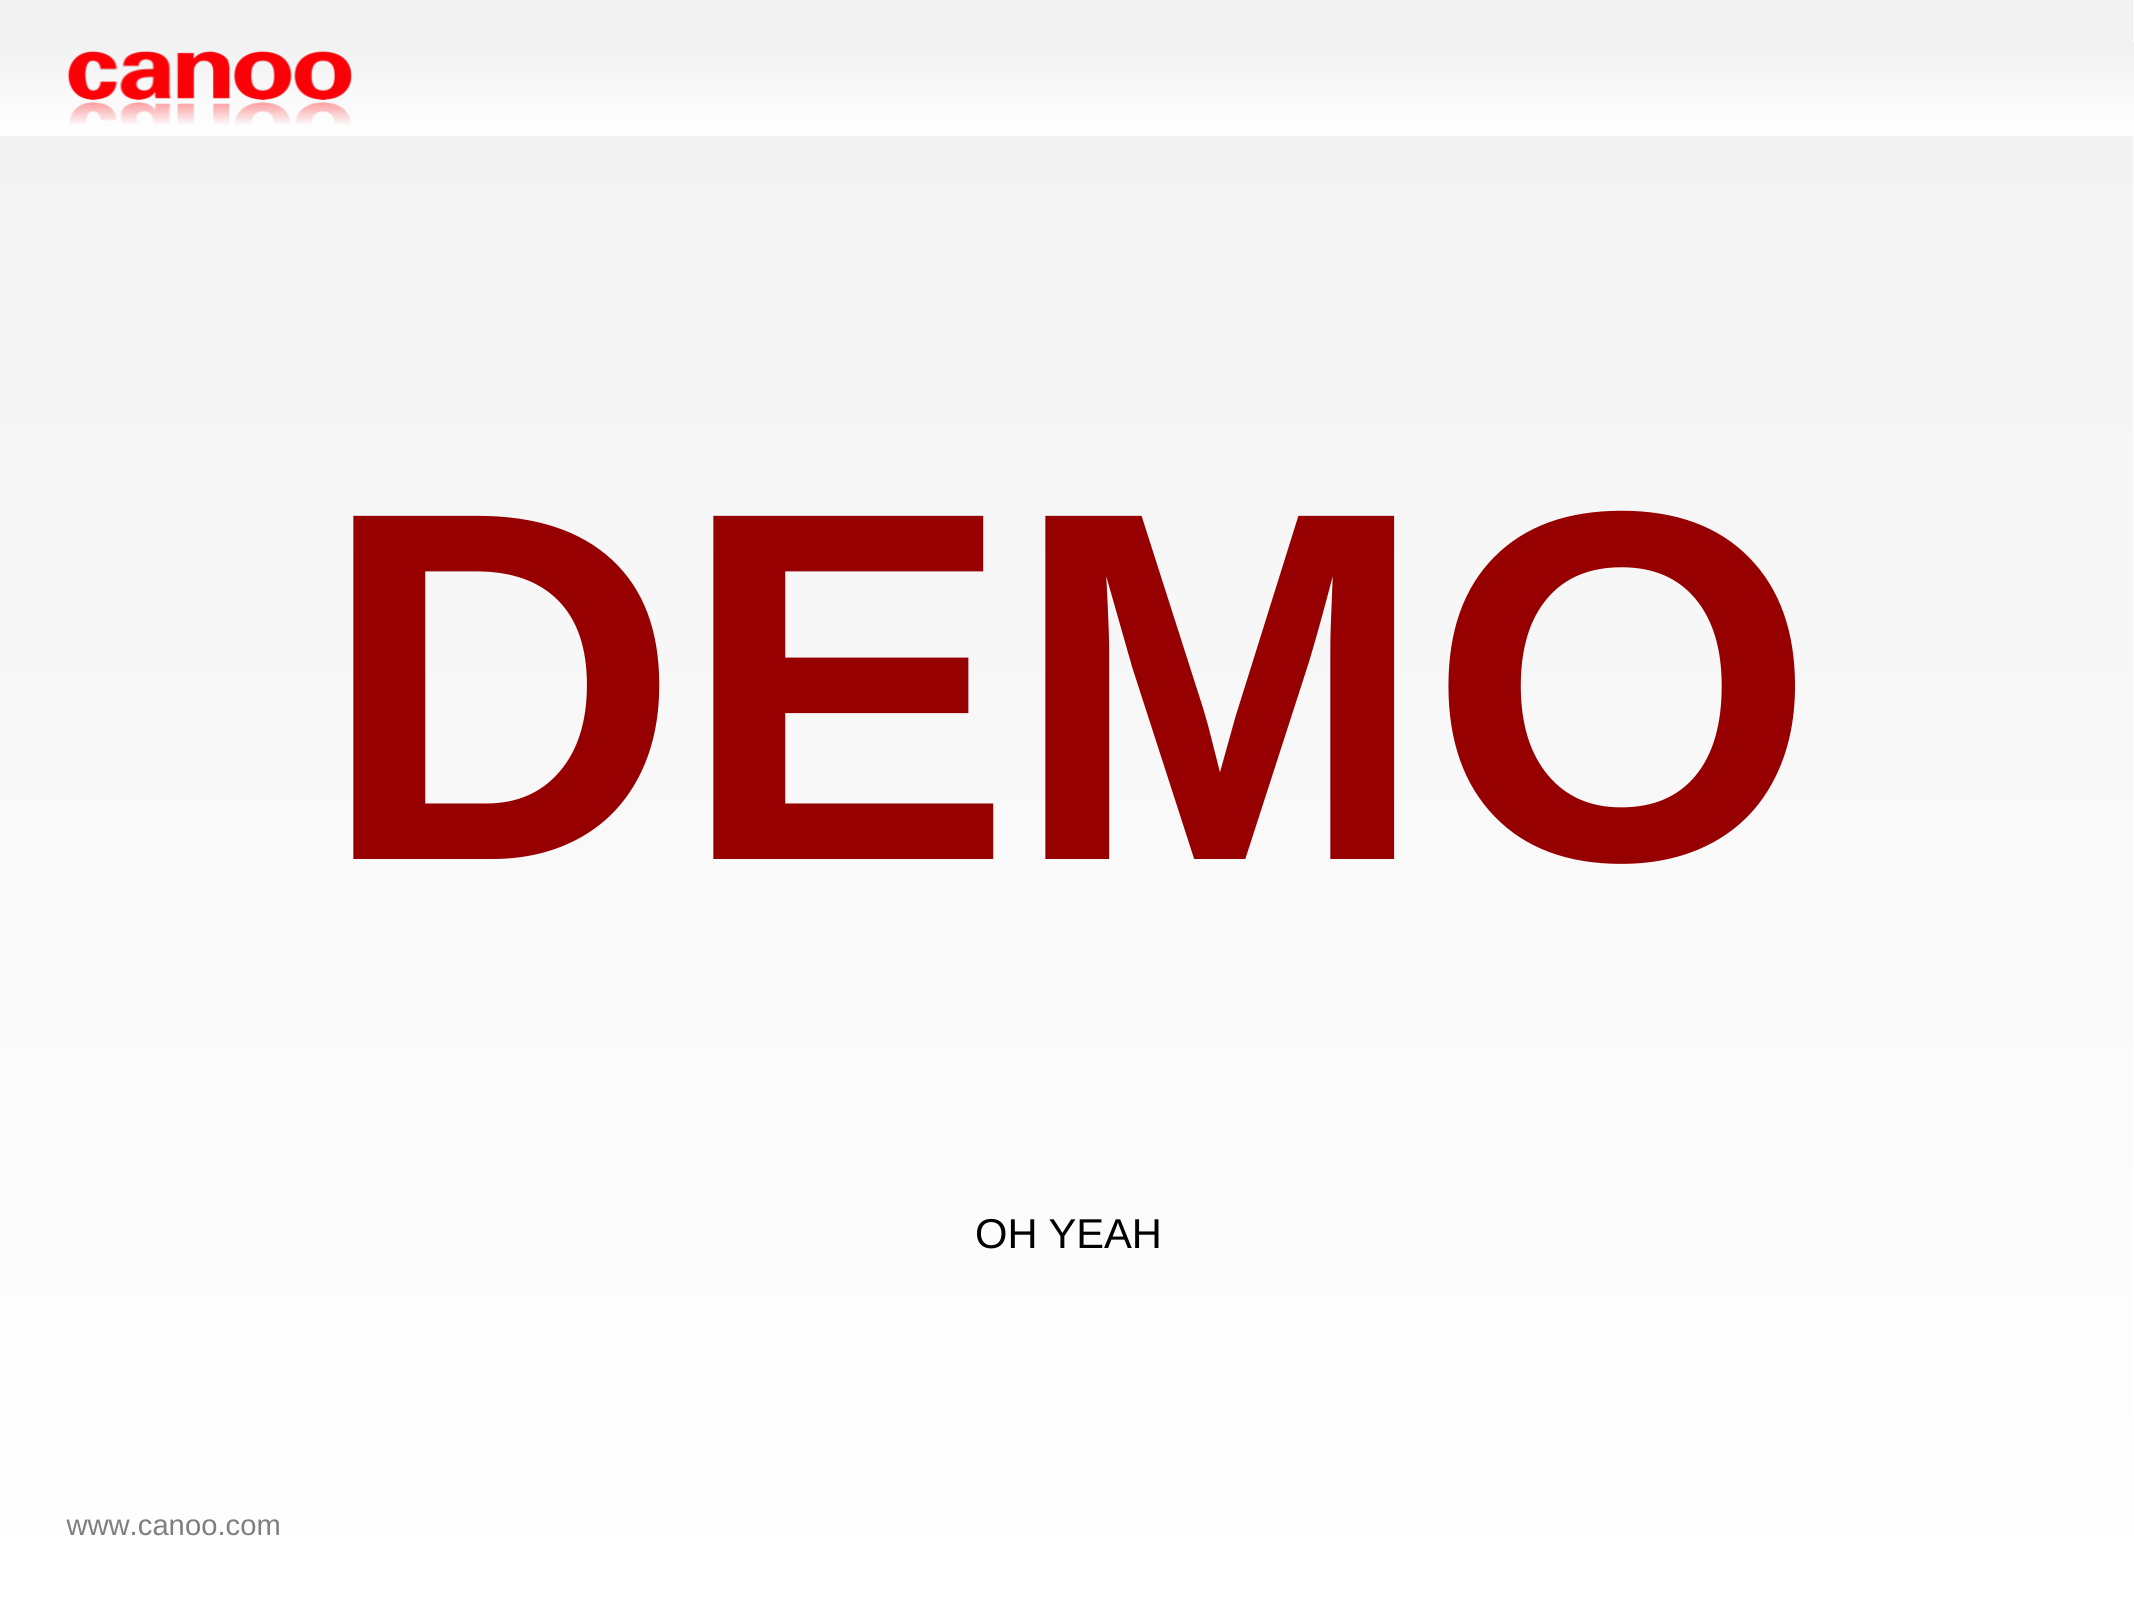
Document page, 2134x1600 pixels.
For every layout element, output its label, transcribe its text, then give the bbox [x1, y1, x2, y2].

title DEMO [62, 194, 2075, 1050]
subtitle OH YEAH [62, 1050, 2075, 1414]
picture [65, 48, 353, 154]
